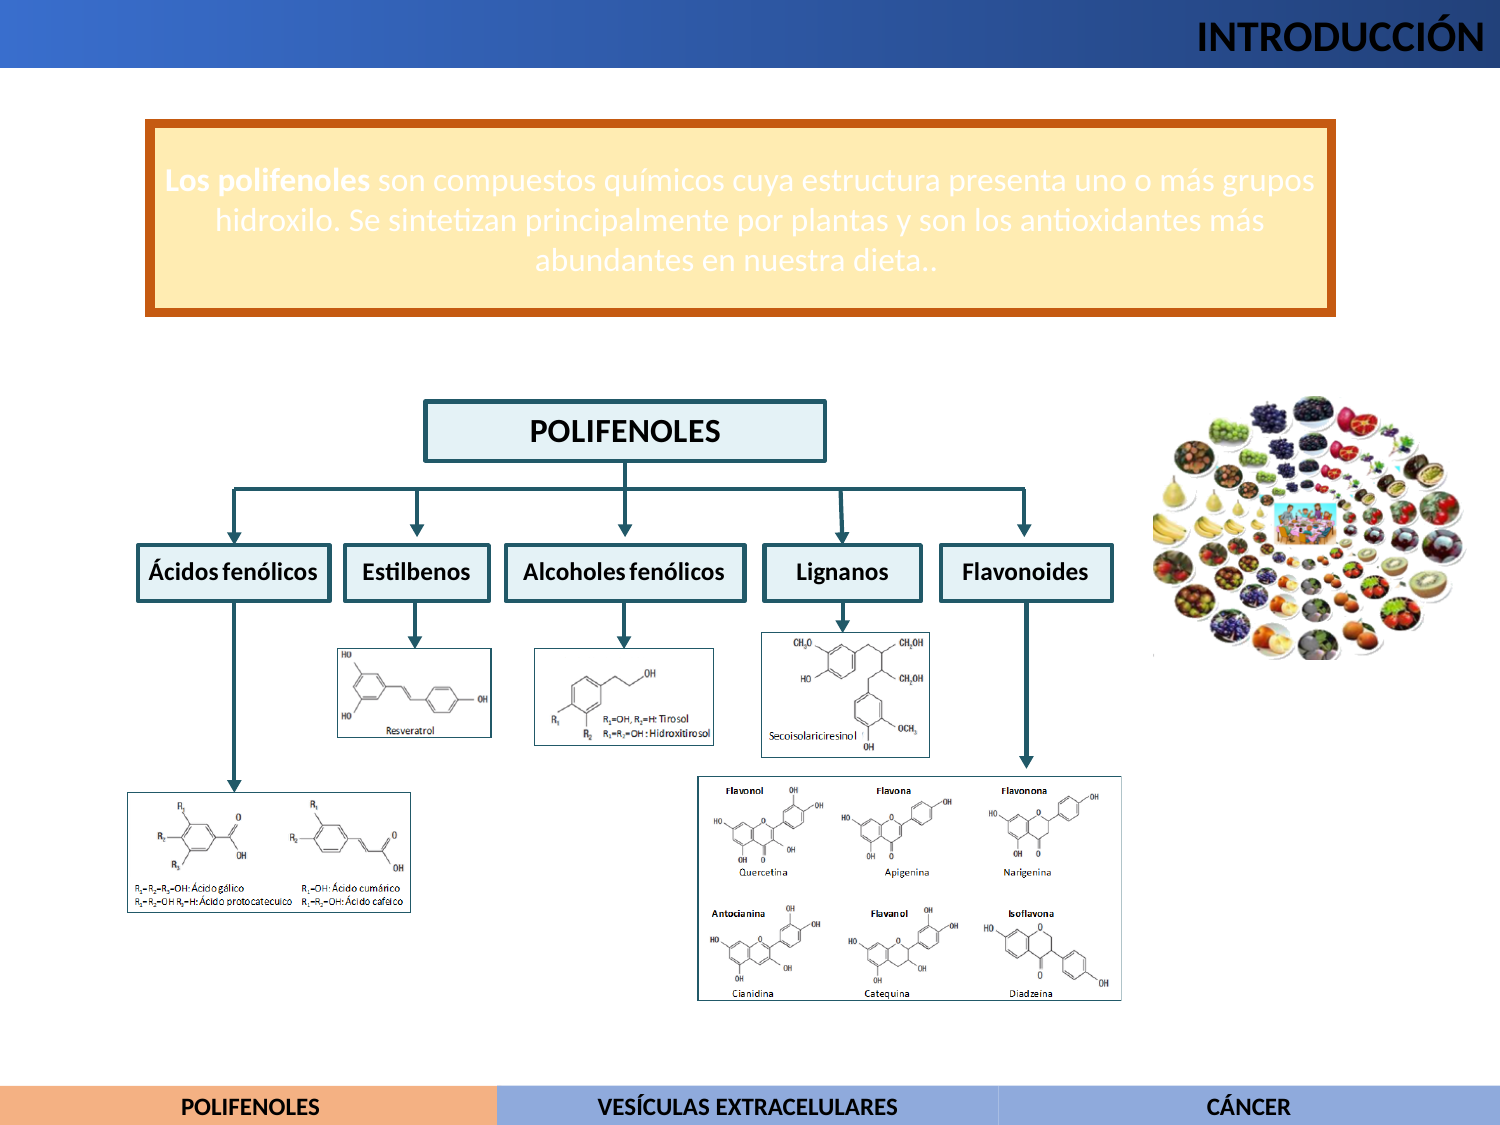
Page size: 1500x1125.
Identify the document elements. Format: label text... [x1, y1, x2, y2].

text_box CÁNCER [999, 1085, 1500, 1125]
text_box VESÍCULAS EXTRACELULARES [497, 1085, 999, 1125]
text_box Los polifenoles son compuestos químicos cuya estructura presenta uno o más grupos hidroxilo. Se sintetizan principalmente por plantas y son los antioxidantes más abundantes en nuestra dieta.. [150, 123, 1332, 313]
picture [1153, 396, 1468, 660]
picture [126, 398, 1122, 1002]
text_box POLIFENOLES [0, 1085, 497, 1125]
text_box INTRODUCCIÓN [0, 0, 1500, 68]
